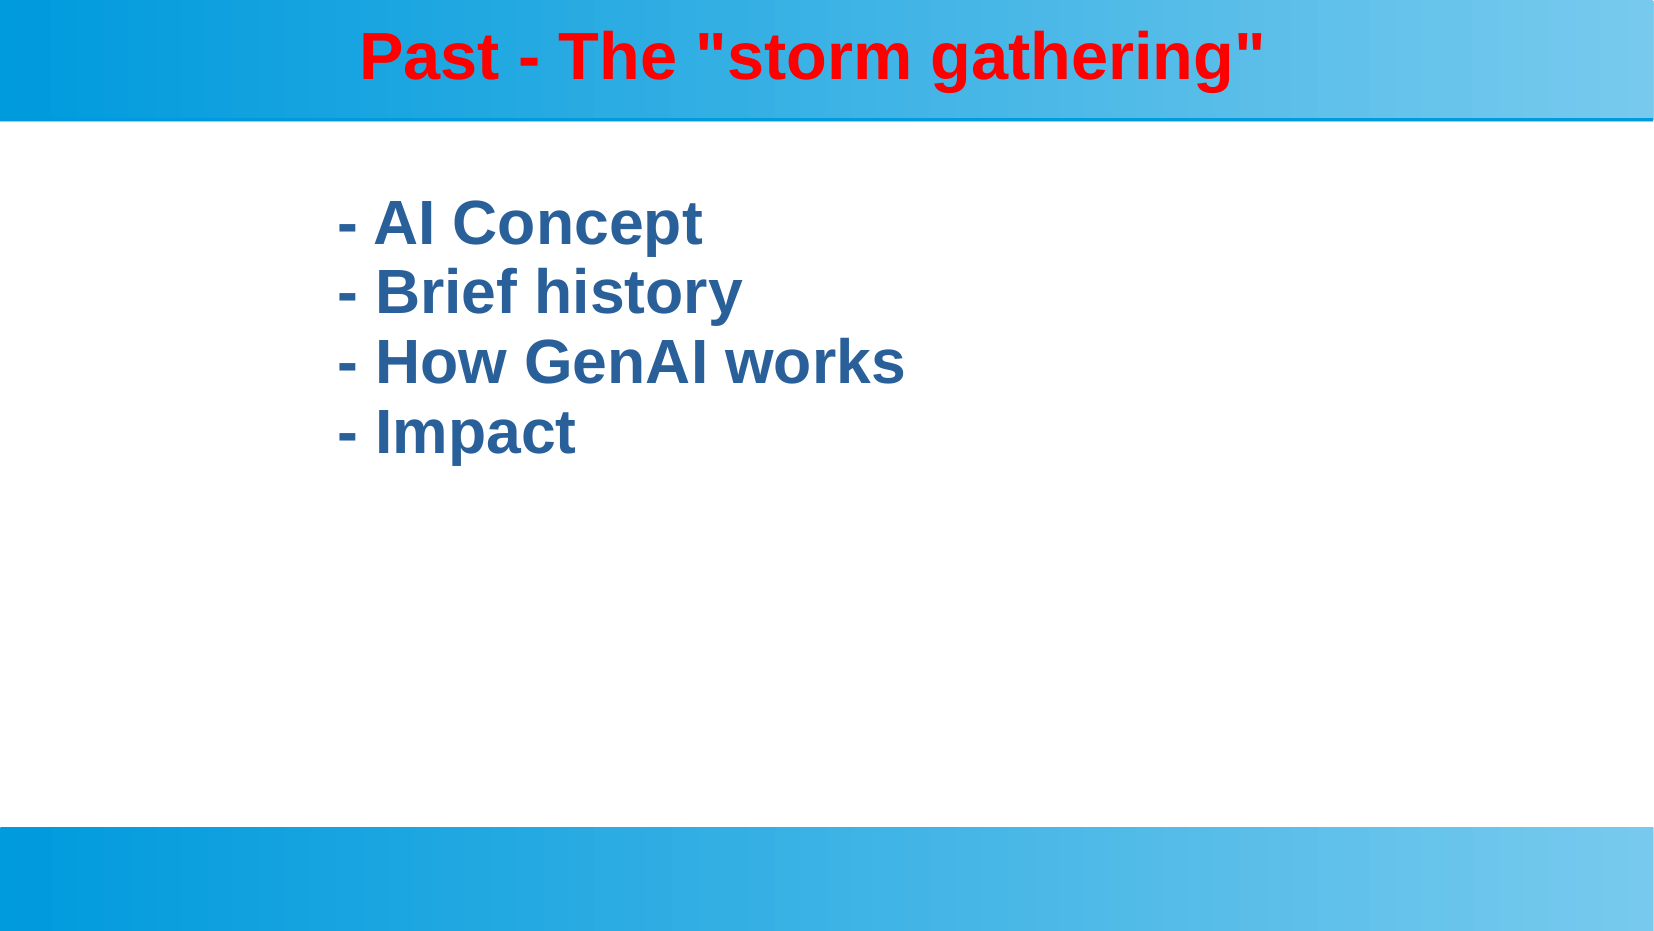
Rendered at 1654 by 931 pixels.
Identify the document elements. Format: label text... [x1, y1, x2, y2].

title Past - The "storm gathering" [75, 0, 1552, 113]
title - AI Concept - Brief history - How GenAI works - Impact [337, 187, 1163, 467]
